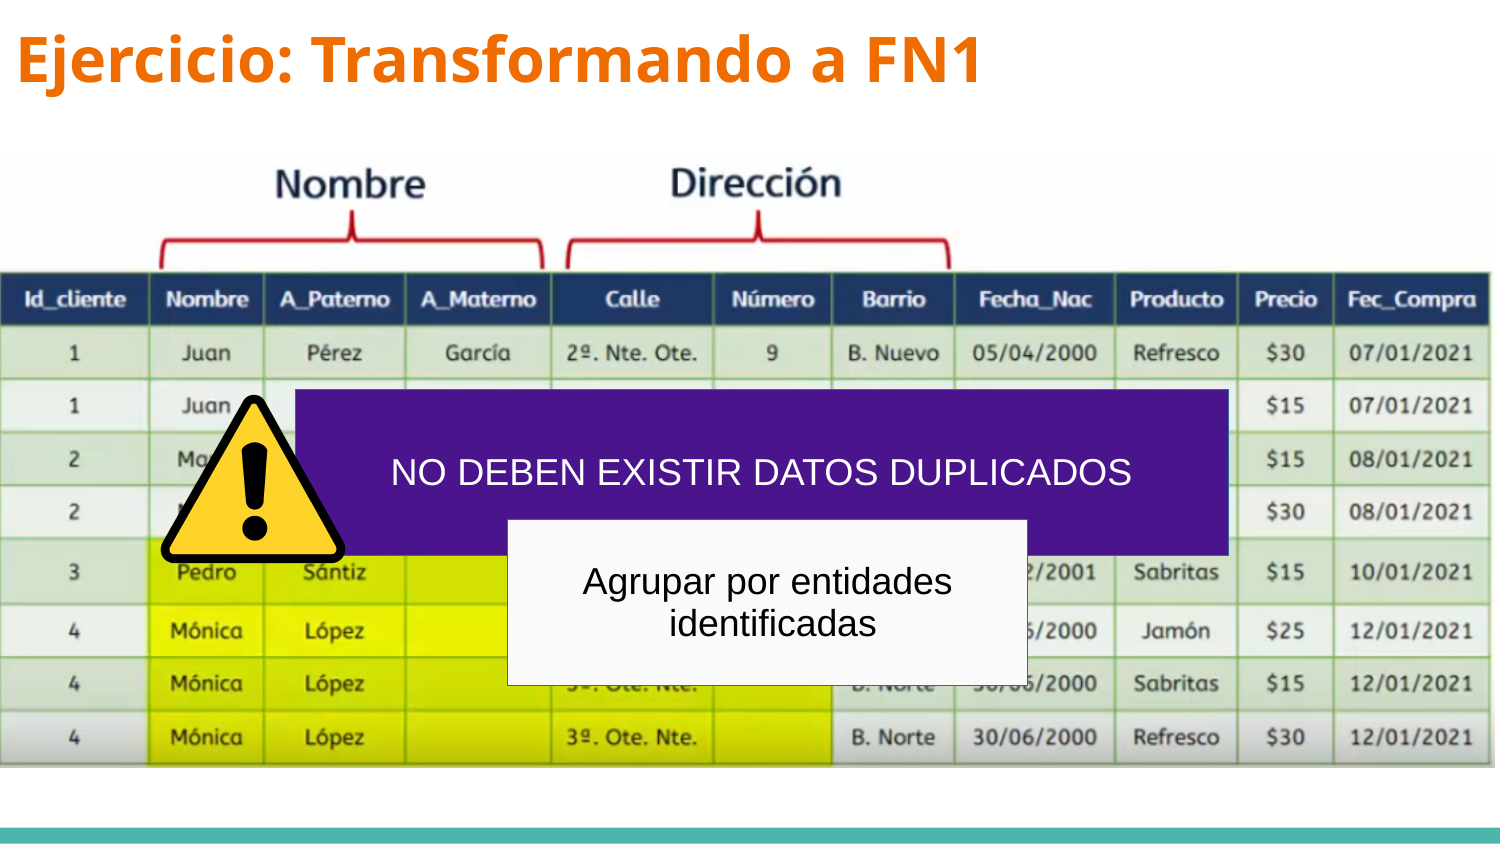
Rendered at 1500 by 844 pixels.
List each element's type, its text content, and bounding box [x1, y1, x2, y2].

picture [0, 154, 1495, 768]
title Ejercicio: Transformando a FN1 [0, 0, 1398, 116]
text_box Agrupar por entidades identificadas [507, 519, 1028, 686]
text_box NO DEBEN EXISTIR DATOS DUPLICADOS [367, 389, 1229, 556]
